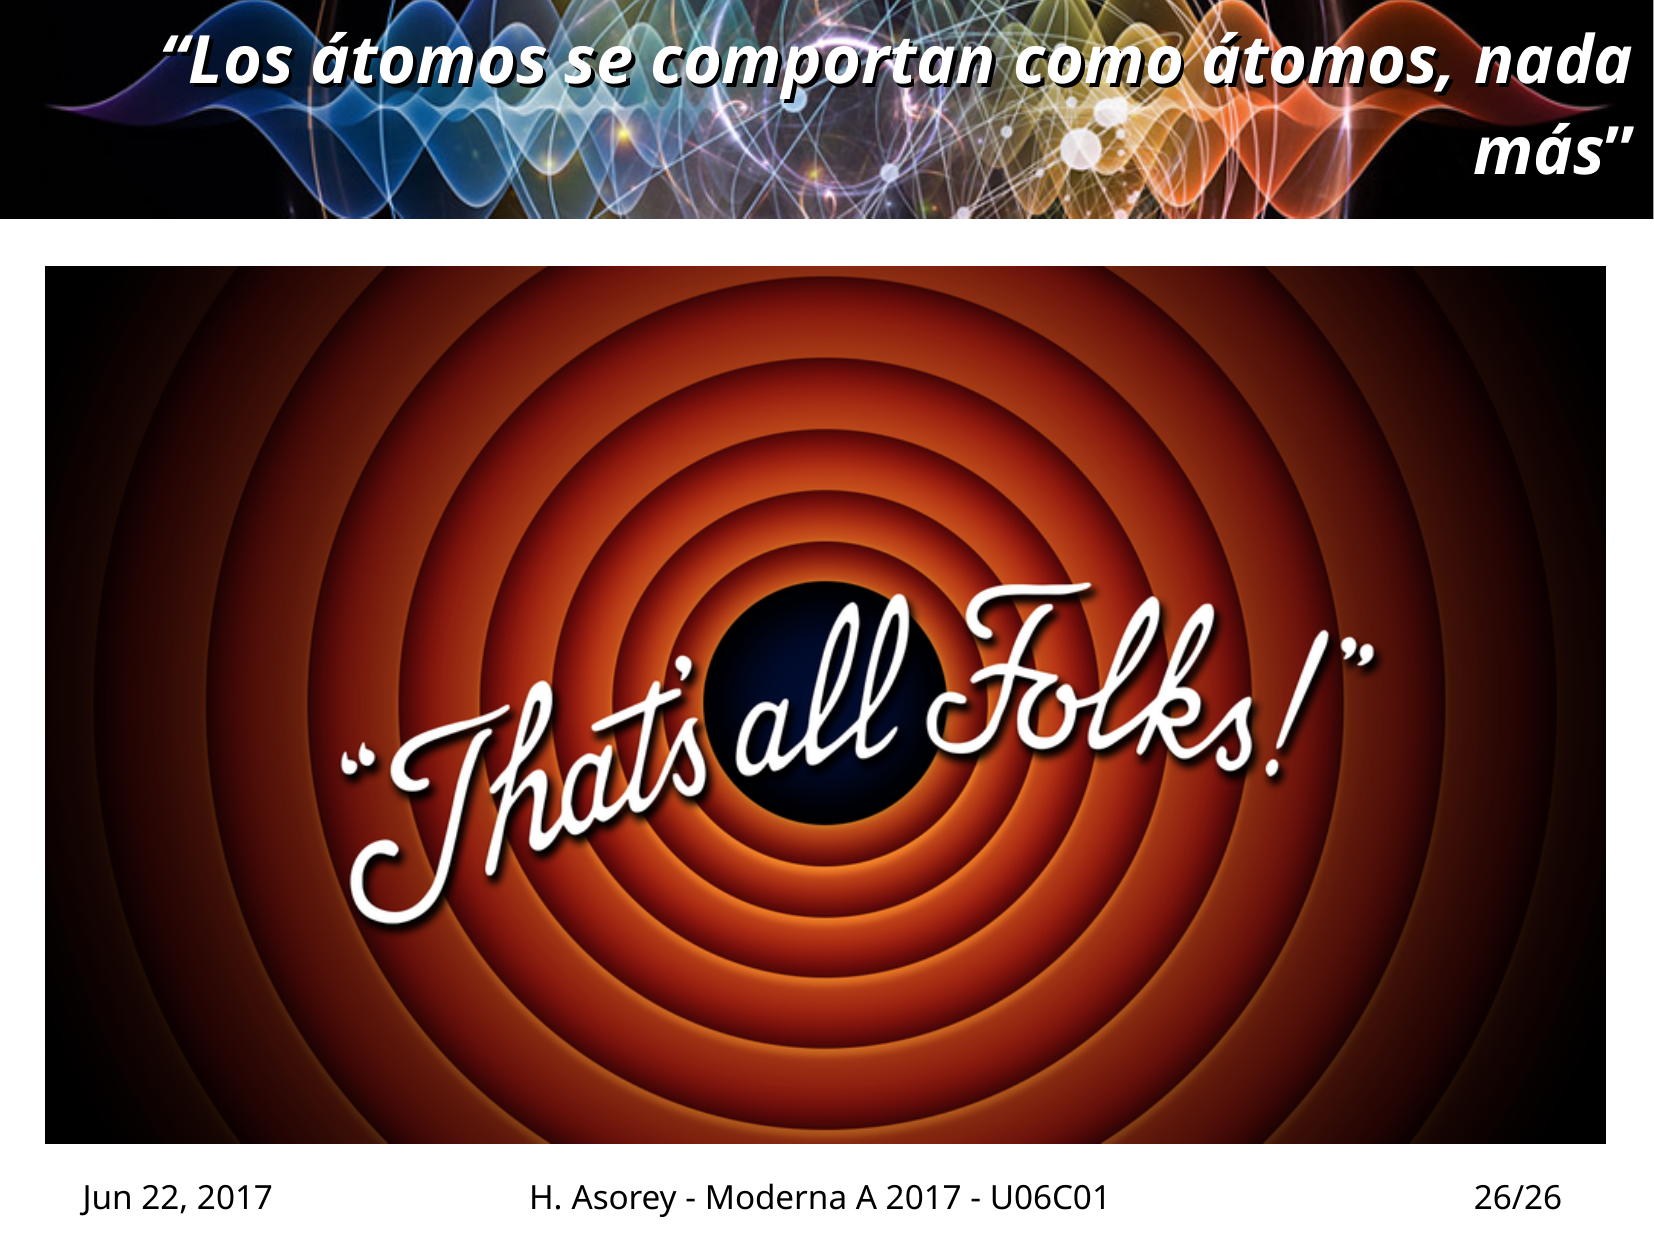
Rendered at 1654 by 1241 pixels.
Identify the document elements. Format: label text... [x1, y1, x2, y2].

title “Los átomos se comportan como átomos, nada más” [15, 11, 1636, 195]
picture [0, 0, 1654, 219]
picture [45, 266, 1606, 1144]
